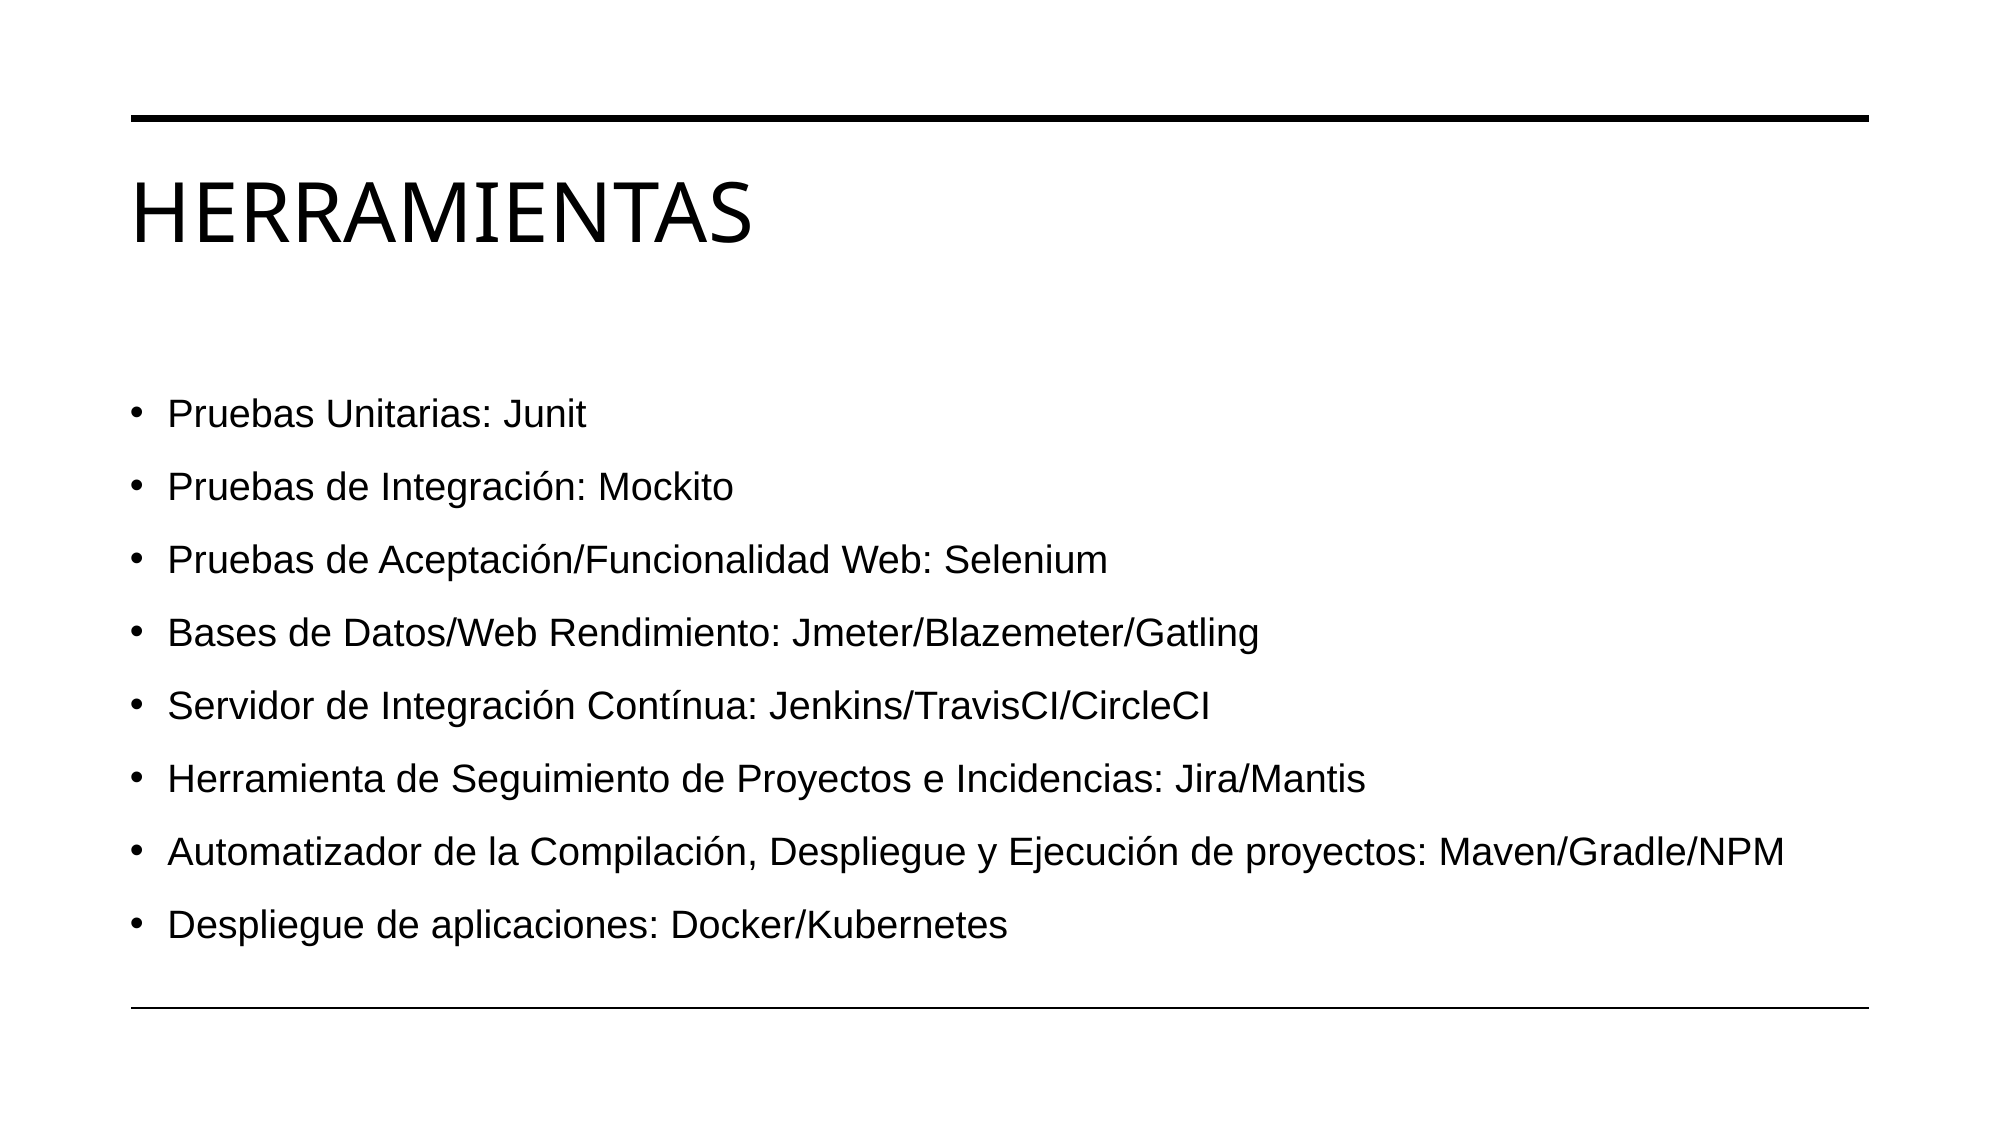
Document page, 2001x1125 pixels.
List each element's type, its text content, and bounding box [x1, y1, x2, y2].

list Pruebas Unitarias: Junit Pruebas de Integración: Mockito Pruebas de Aceptación/Funcionalidad Web: Selenium Bases de Datos/Web Rendimiento: Jmeter/Blazemeter/Gatling Servidor de Integración Contínua: Jenkins/TravisCI/CircleCI Herramienta de Seguimiento de Proyectos e Incidencias: Jira/Mantis Automatizador de la Compilación, Despliegue y Ejecución de proyectos: Maven/Gradle/NPM Despliegue de aplicaciones: Docker/Kubernetes [114, 376, 1869, 973]
title HERRAMIENTAS [114, 151, 1869, 376]
